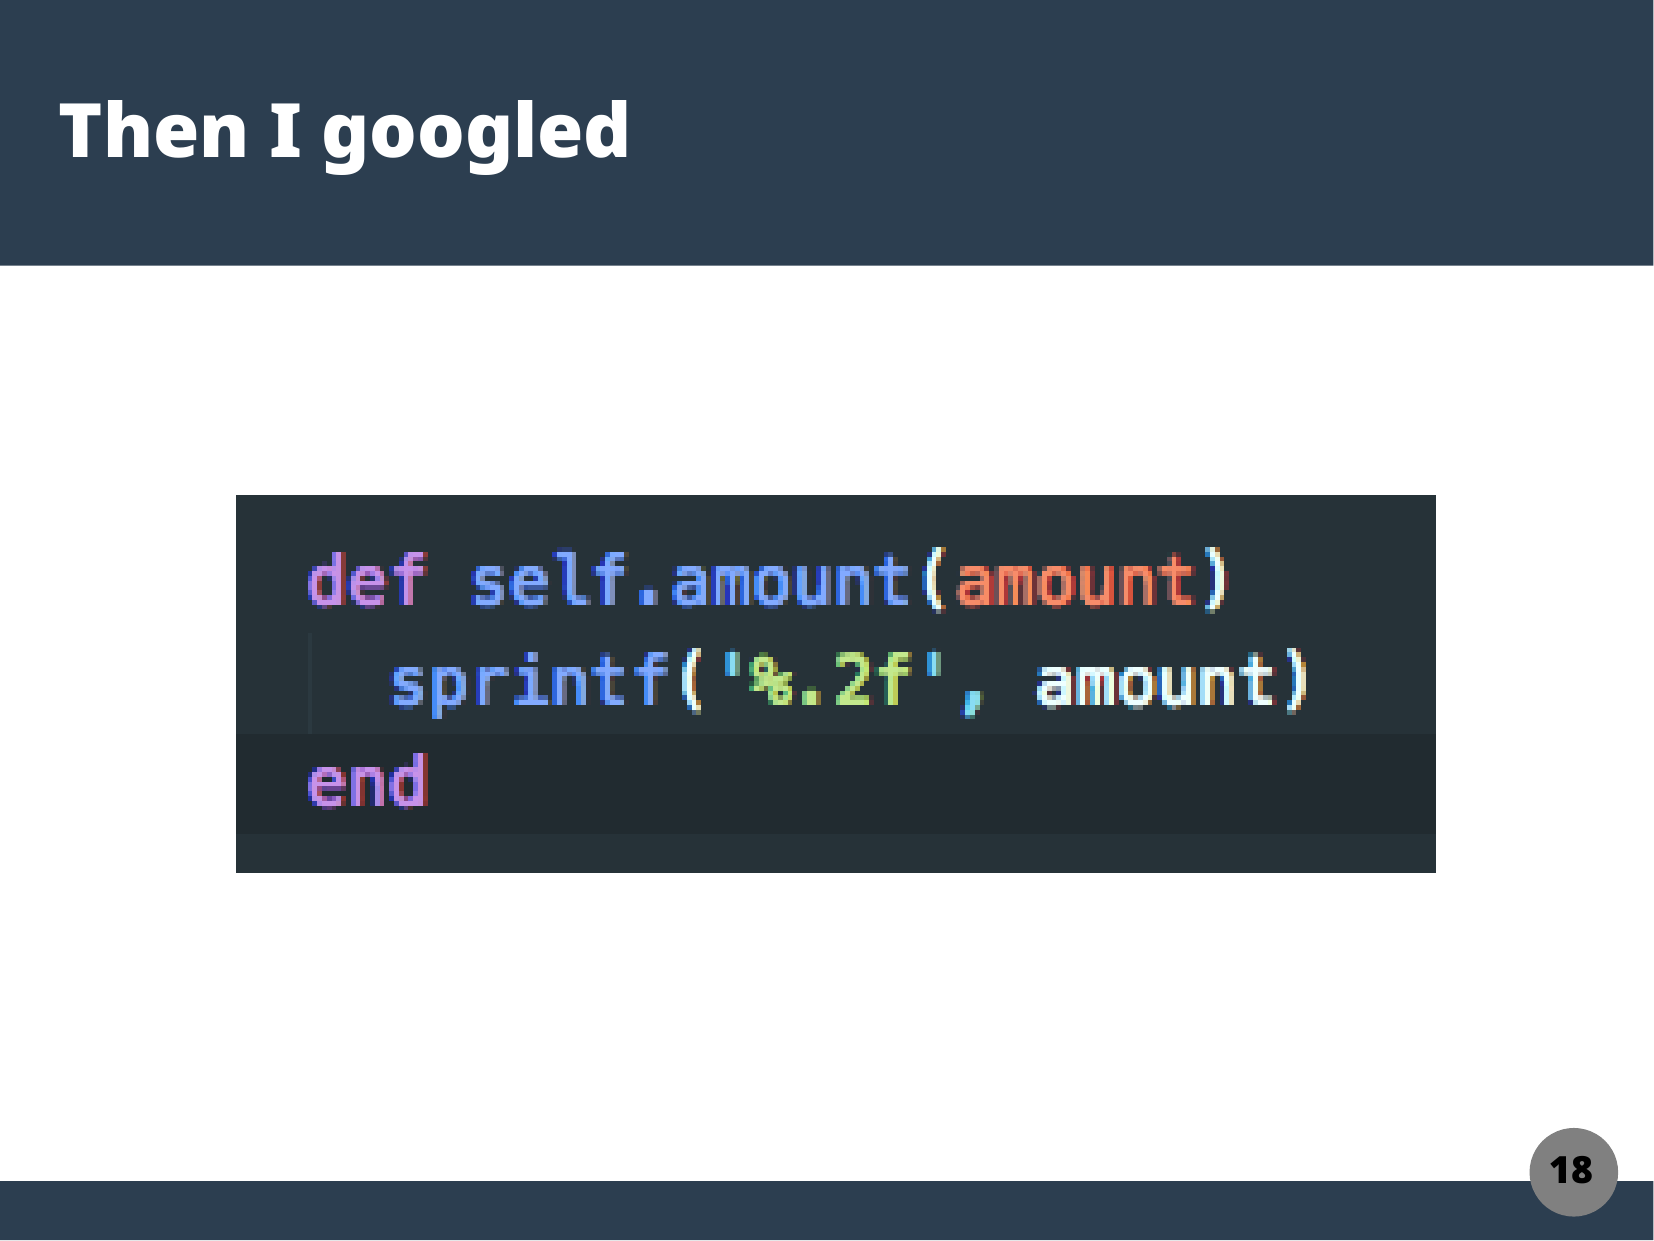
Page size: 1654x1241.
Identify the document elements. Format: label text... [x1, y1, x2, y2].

picture [236, 495, 1436, 873]
title Then I googled [59, 49, 1595, 207]
